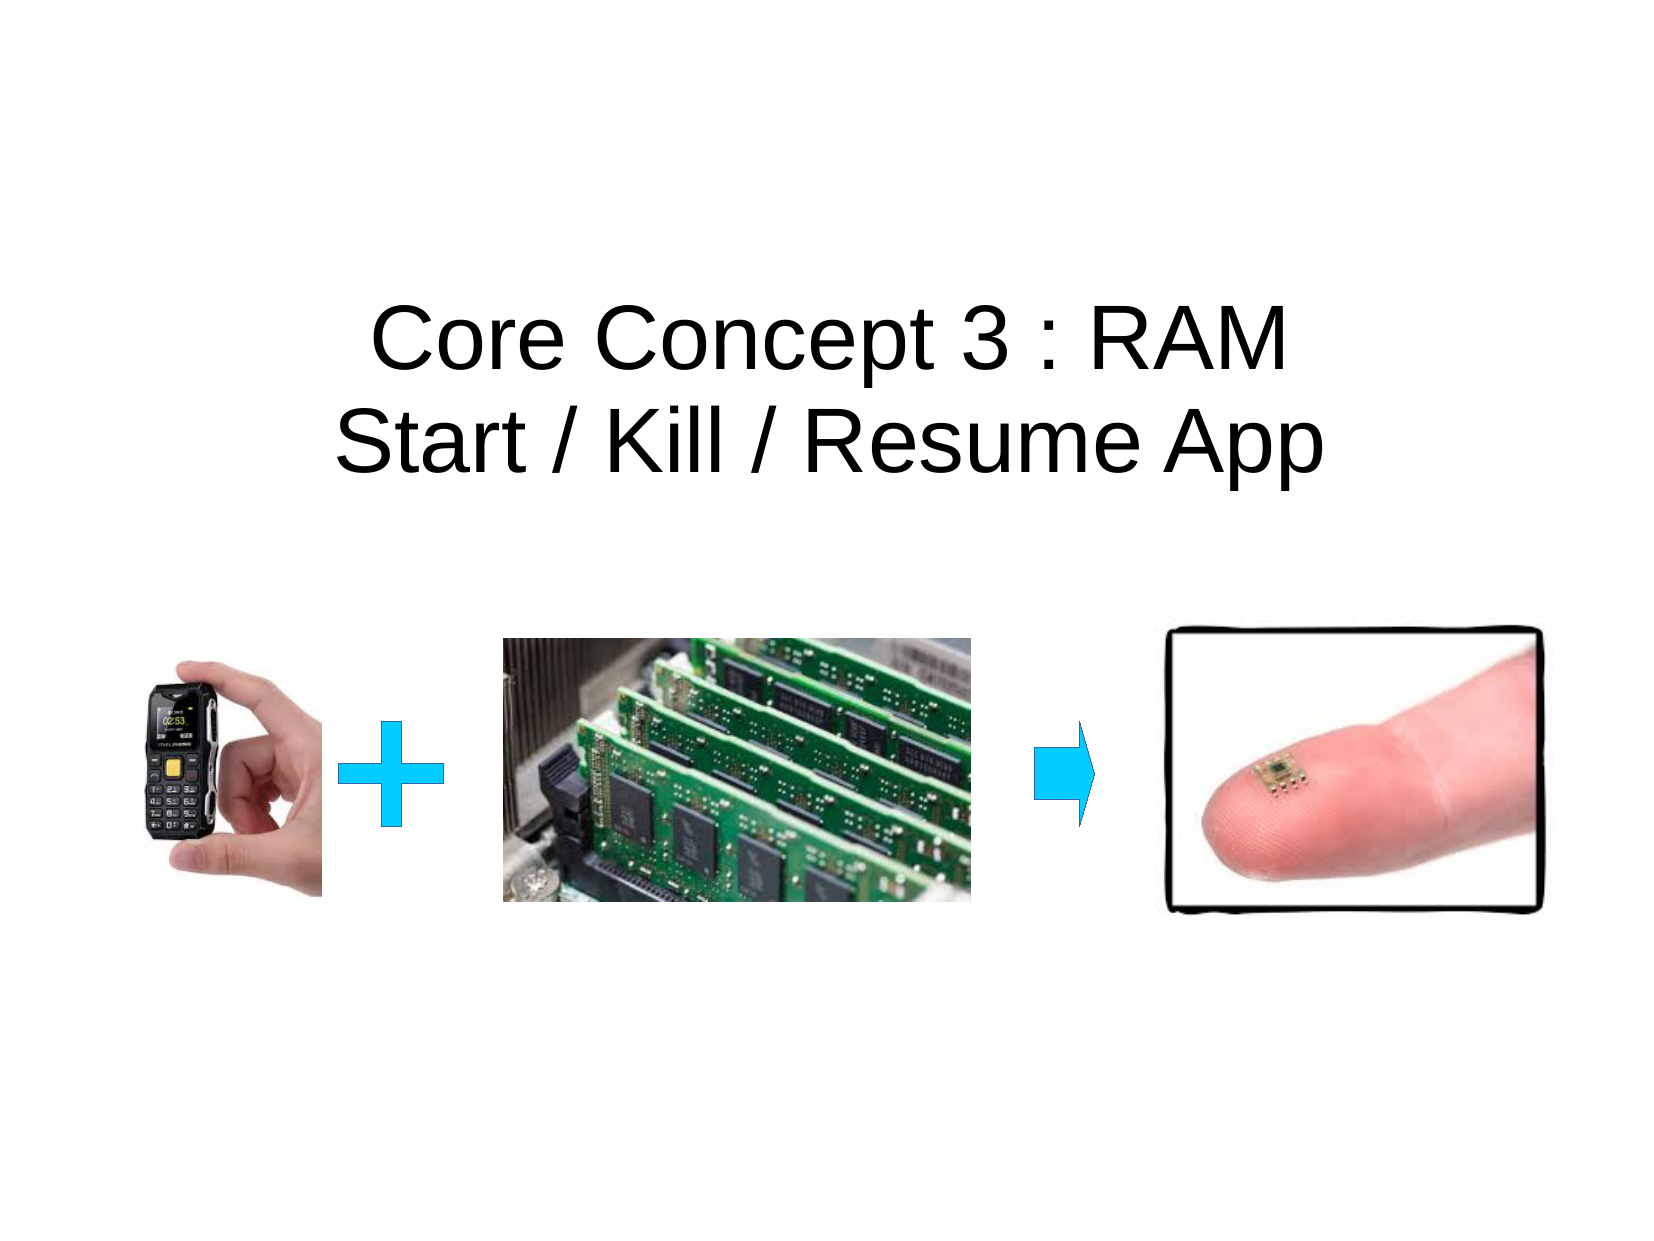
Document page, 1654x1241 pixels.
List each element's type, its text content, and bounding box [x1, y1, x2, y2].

picture [503, 638, 971, 902]
picture [45, 631, 322, 908]
picture [1155, 616, 1554, 924]
text_box [338, 721, 444, 827]
title Core Concept 3 : RAM Start / Kill / Resume App [86, 286, 1576, 494]
text_box [1034, 721, 1095, 827]
